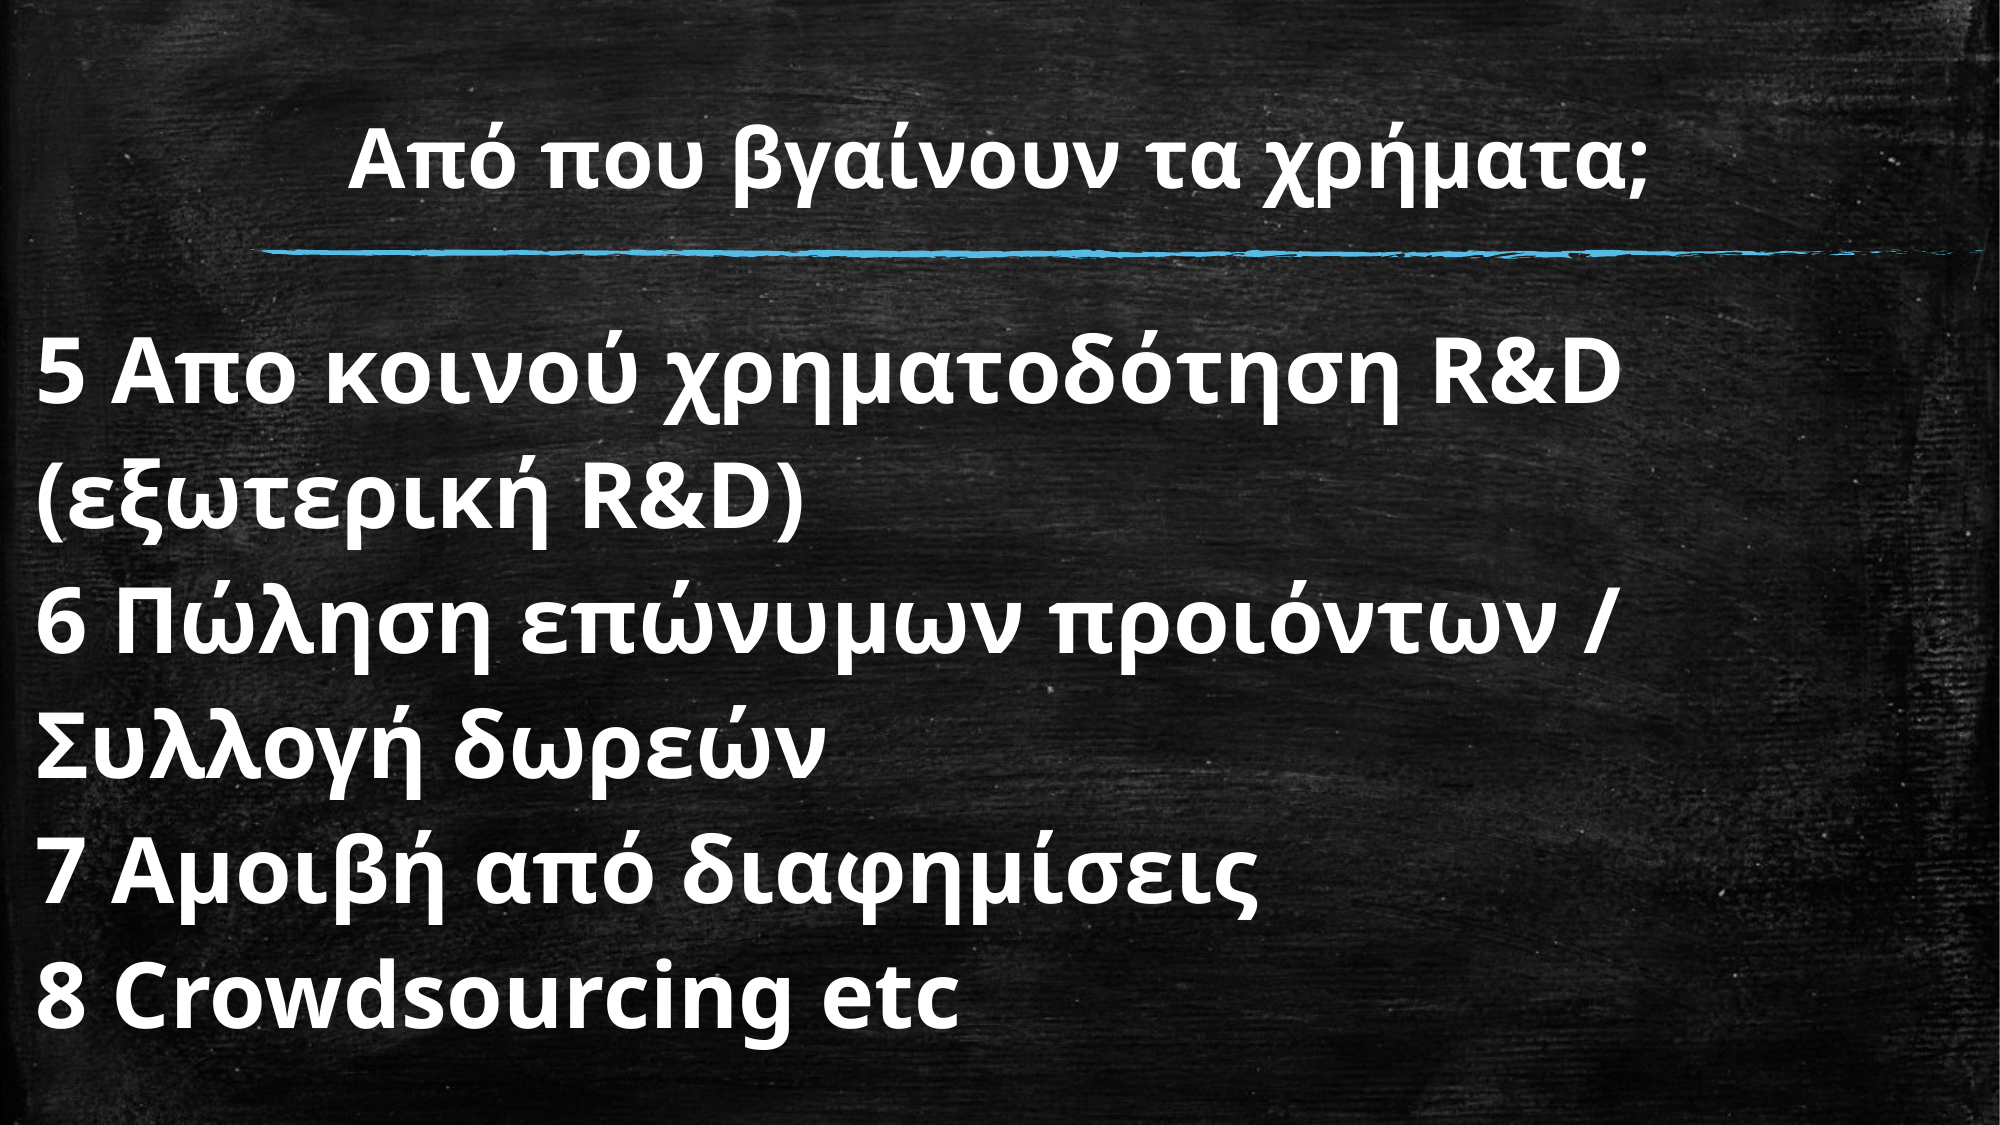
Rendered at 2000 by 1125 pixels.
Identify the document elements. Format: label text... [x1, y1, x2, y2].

subtitle 5 Απο κοινού χρηματοδότηση R&D (εξωτερική R&D) 6 Πώληση επώνυμων προιόντων / Συλλογή δωρεών 7 Αμοιβή από διαφημίσεις 8 Crowdsourcing etc [35, 211, 1949, 1125]
picture [0, 0, 2000, 1125]
title Από που βγαίνουν τα χρήματα; [249, 45, 1750, 211]
